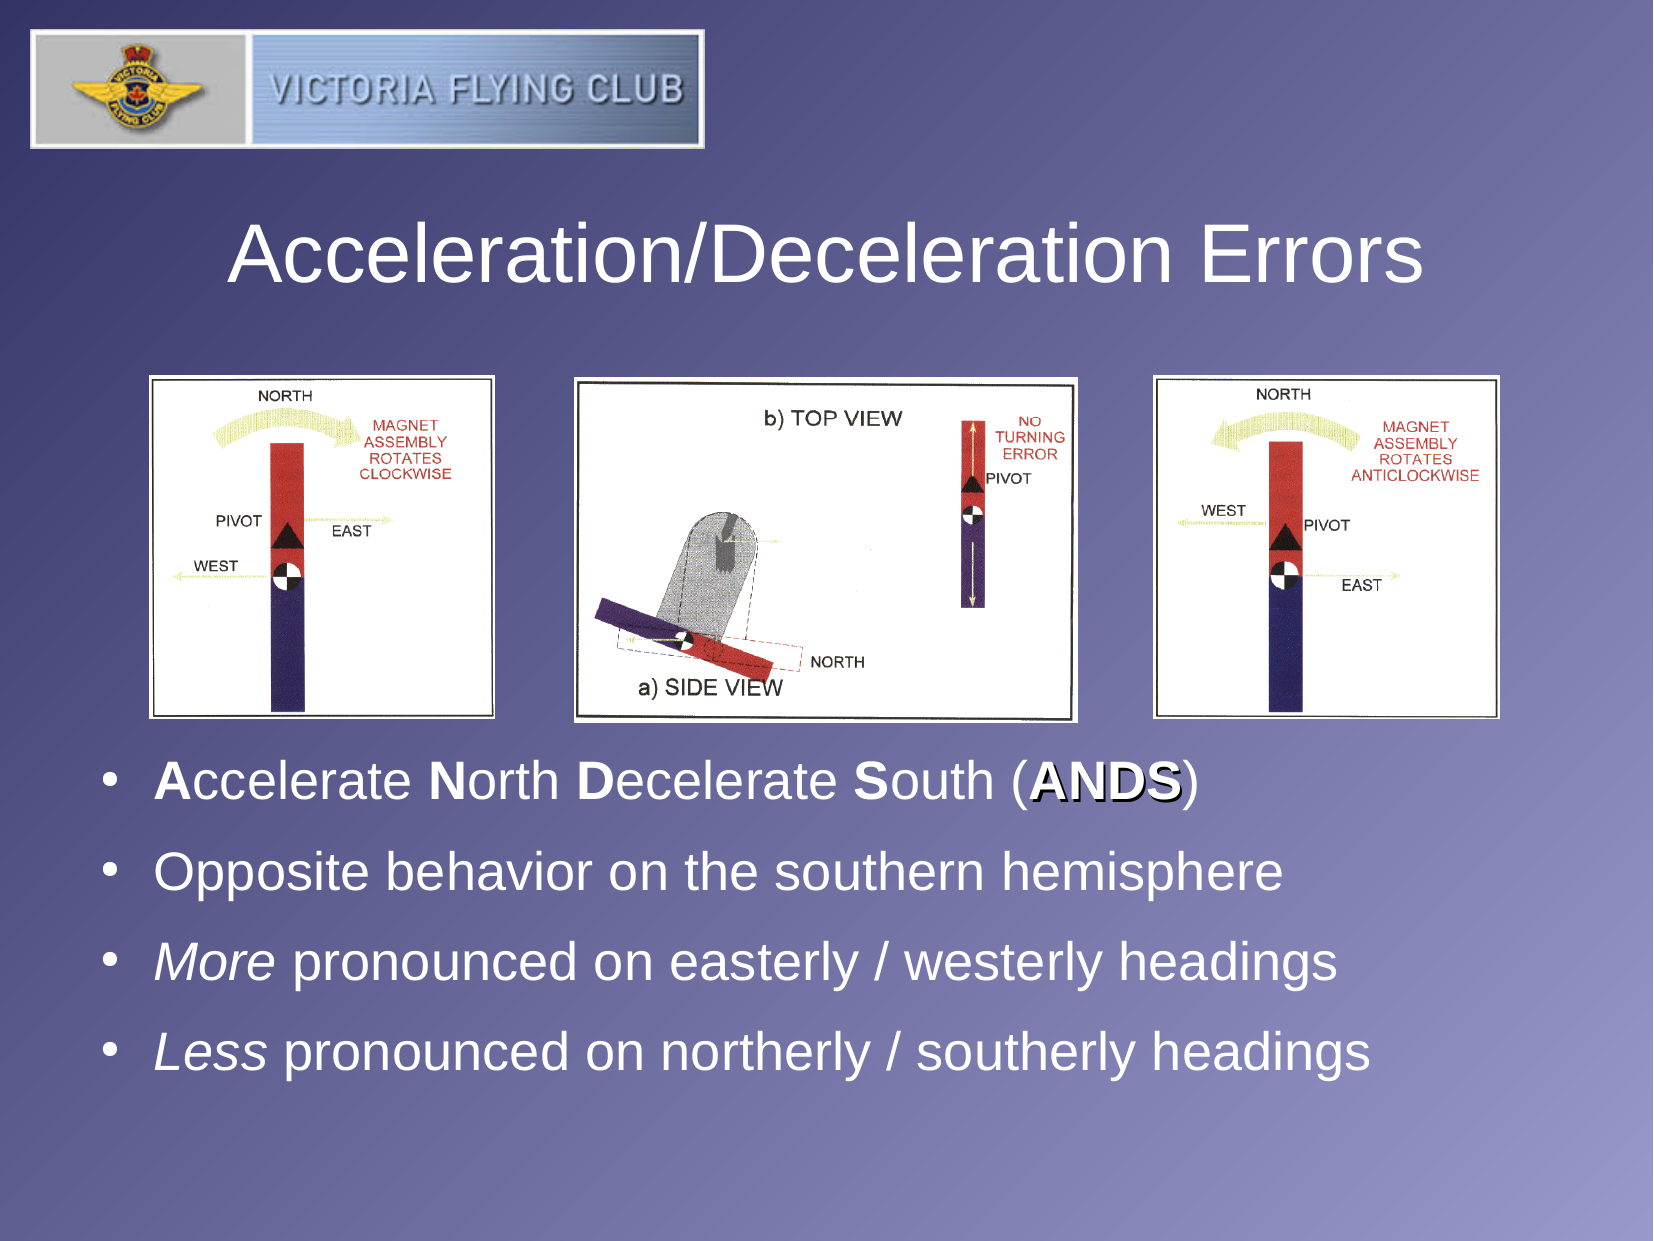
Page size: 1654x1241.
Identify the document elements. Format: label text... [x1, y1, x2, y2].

picture [30, 29, 705, 149]
picture [1153, 375, 1500, 719]
picture [574, 377, 1078, 723]
picture [149, 375, 495, 719]
list Accelerate North Decelerate South (ANDS) Opposite behavior on the southern hemisphere More pronounced on easterly / westerly headings Less pronounced on northerly / southerly headings [82, 750, 1571, 1094]
title Acceleration/Deceleration Errors [82, 150, 1571, 358]
